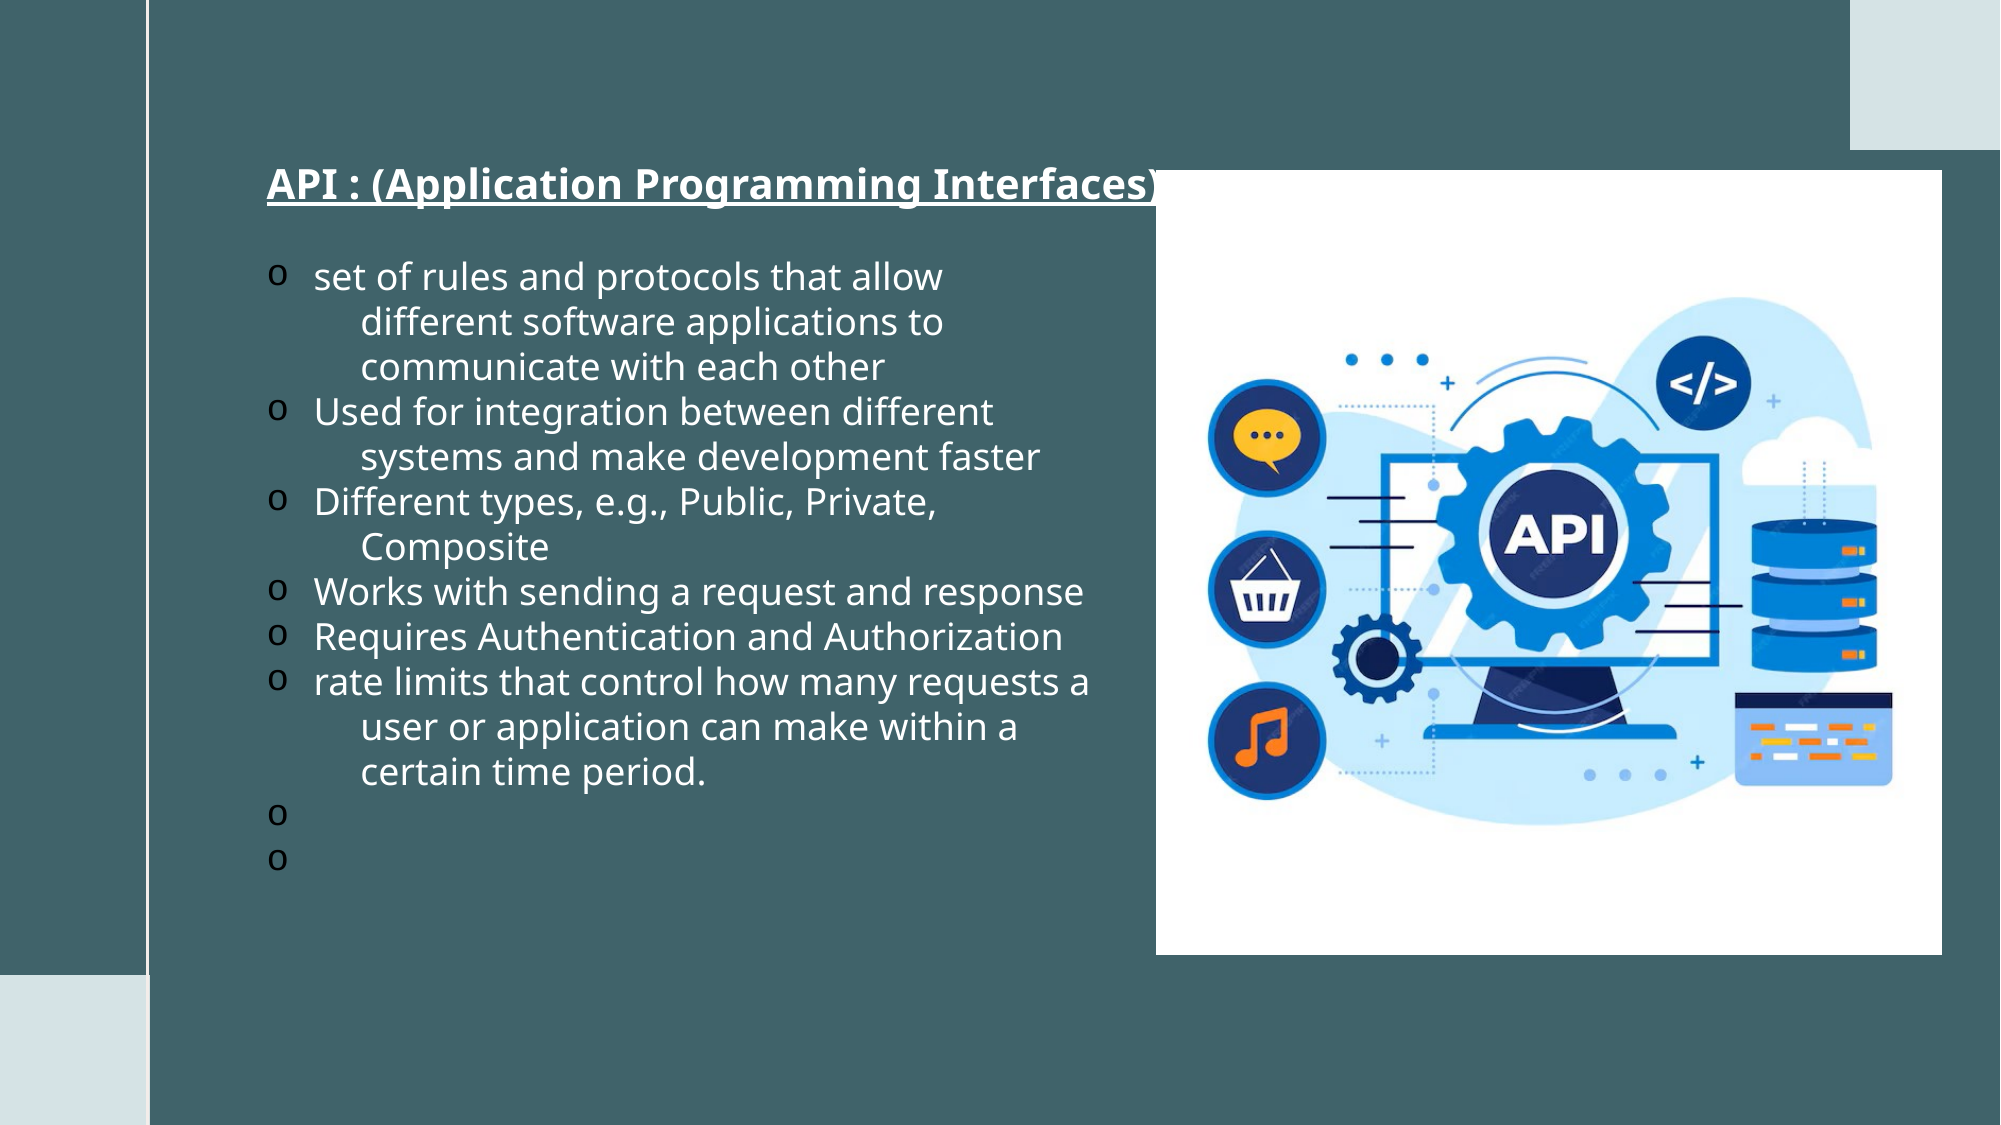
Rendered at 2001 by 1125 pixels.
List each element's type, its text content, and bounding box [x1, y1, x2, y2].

text_box API : (Application Programming Interfaces) [251, 149, 1171, 216]
text_box set of rules and protocols that allow different software applications to communicate with each other Used for integration between different systems and make development faster Different types, e.g., Public, Private, Composite Works with sending a request and response Requires Authentication and Authorization rate limits that control how many requests a user or application can make within a certain time period. [251, 245, 1109, 851]
picture [1156, 170, 1942, 955]
